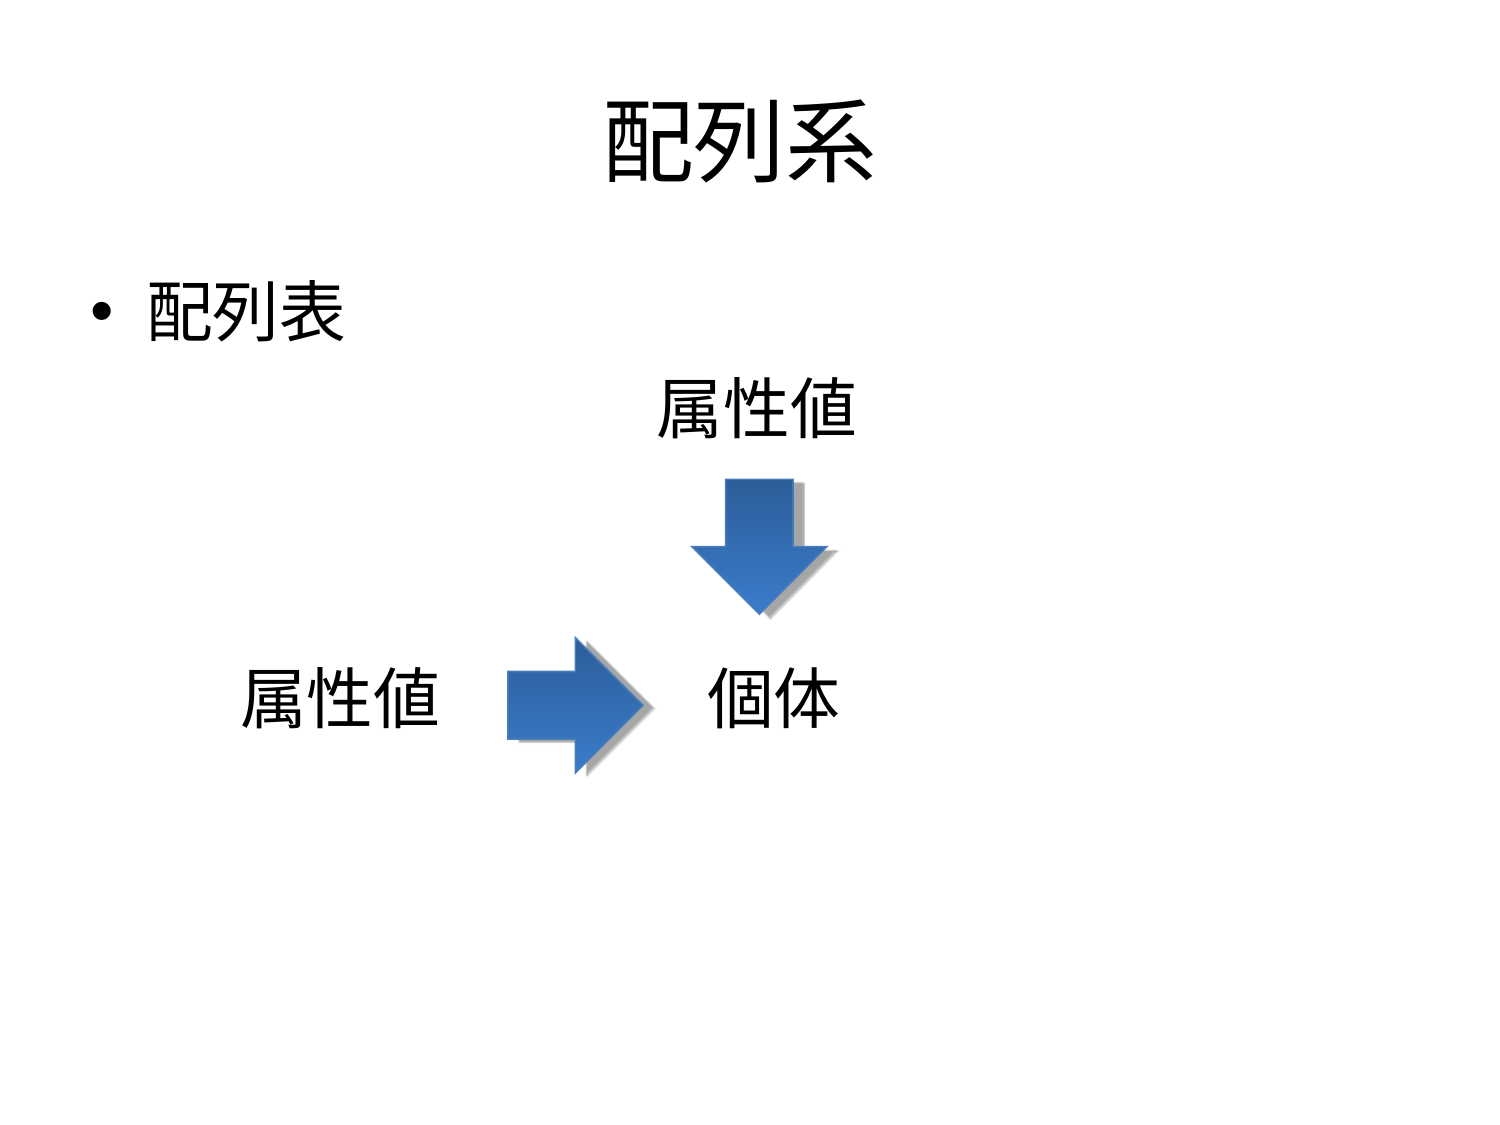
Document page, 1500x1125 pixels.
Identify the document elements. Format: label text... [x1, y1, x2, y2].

title 配列系 [75, 45, 1426, 233]
text_box [507, 637, 644, 773]
list 配列表 属性値 属性値 個体 [75, 262, 1426, 1006]
text_box [691, 479, 827, 615]
